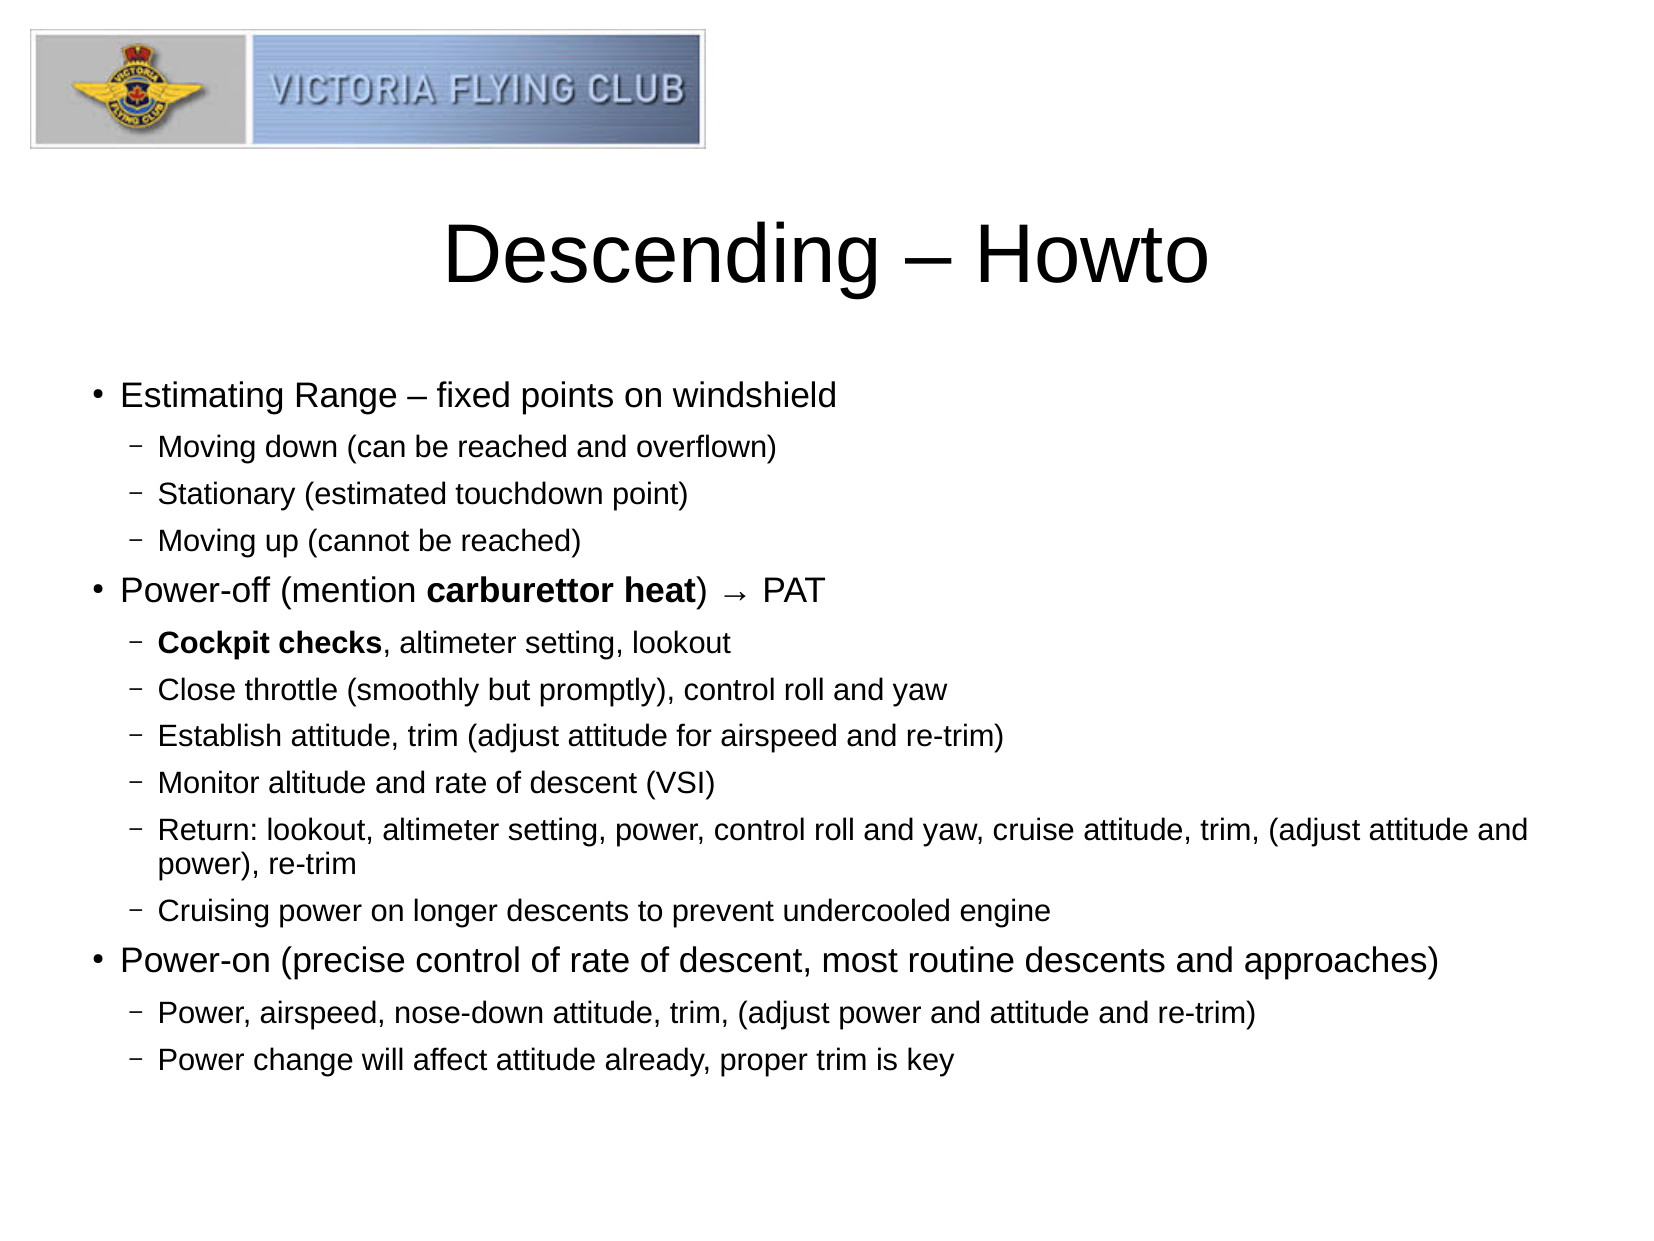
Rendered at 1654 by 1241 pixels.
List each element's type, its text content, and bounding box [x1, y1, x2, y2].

picture [30, 29, 706, 149]
title Descending – Howto [82, 150, 1571, 358]
list Estimating Range – fixed points on windshield Moving down (can be reached and overflown) Stationary (estimated touchdown point) Moving up (cannot be reached) Power-off (mention carburettor heat) → PAT Cockpit checks, altimeter setting, lookout Close throttle (smoothly but promptly), control roll and yaw Establish attitude, trim (adjust attitude for airspeed and re-trim) Monitor altitude and rate of descent (VSI) Return: lookout, altimeter setting, power, control roll and yaw, cruise attitude, trim, (adjust attitude and power), re-trim Cruising power on longer descents to prevent undercooled engine Power-on (precise control of rate of descent, most routine descents and approaches) Power, airspeed, nose-down attitude, trim, (adjust power and attitude and re-trim) Power change will affect attitude already, proper trim is key [82, 375, 1571, 1095]
